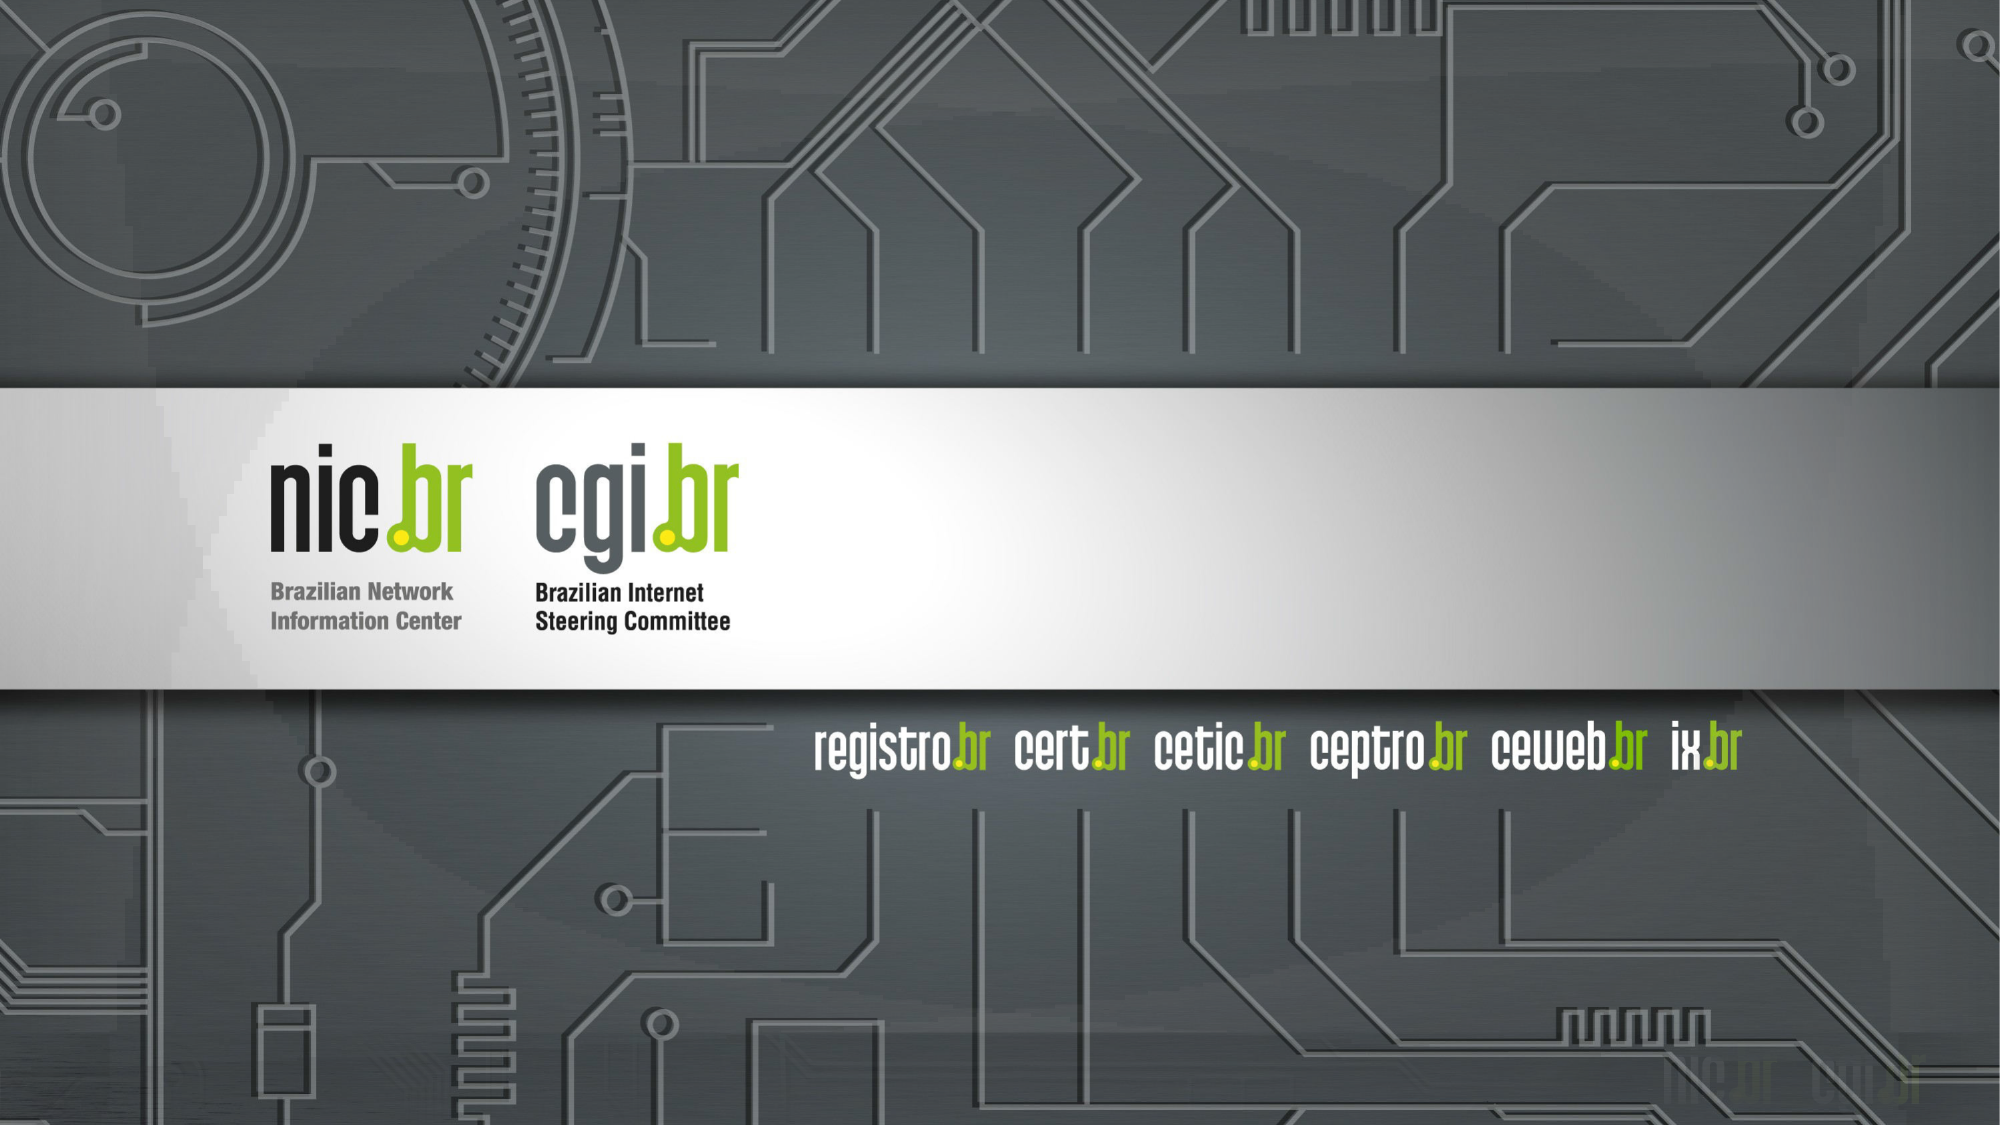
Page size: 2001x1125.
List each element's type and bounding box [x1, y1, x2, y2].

text_box [0, 0, 2000, 1124]
